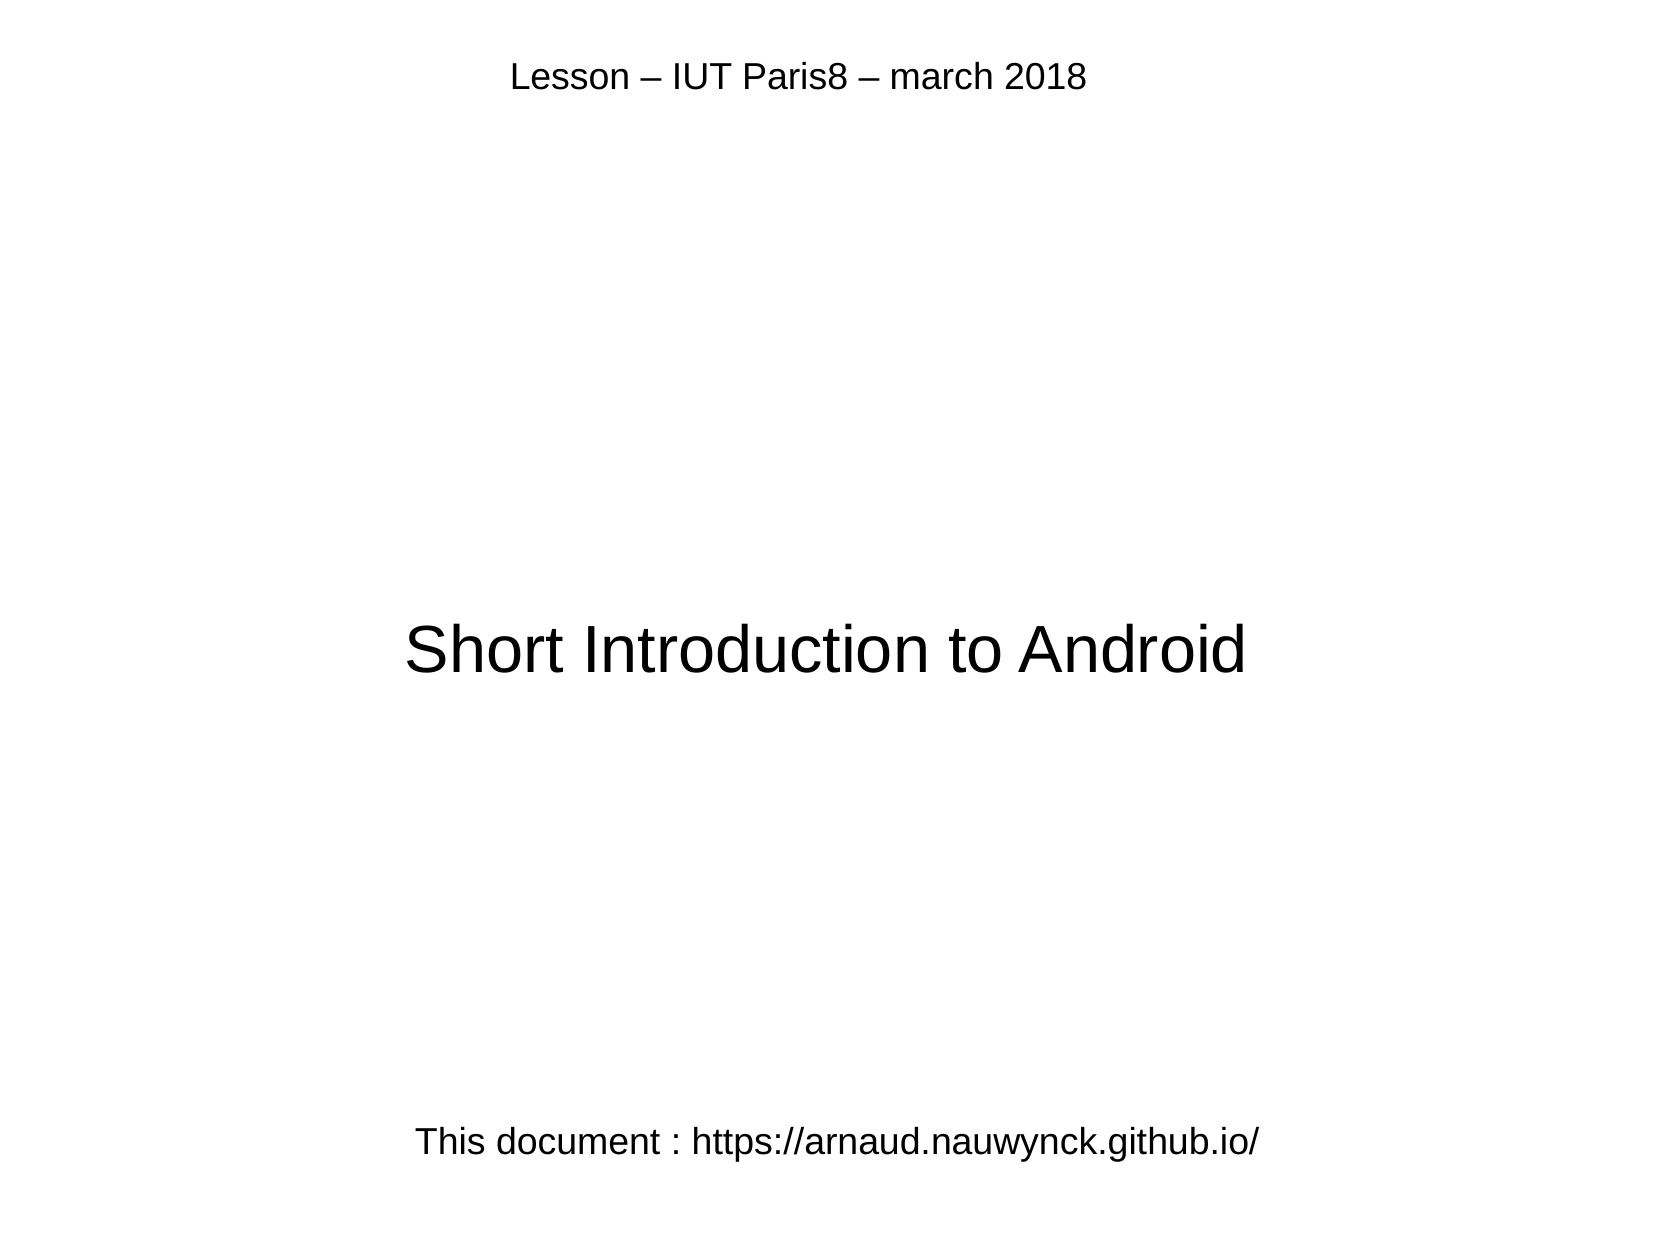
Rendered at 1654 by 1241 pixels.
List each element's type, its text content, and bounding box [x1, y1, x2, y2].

subtitle Short Introduction to Android [82, 290, 1571, 1010]
text_box This document : https://arnaud.nauwynck.github.io/ [400, 1113, 1276, 1171]
text_box Lesson – IUT Paris8 – march 2018 [495, 48, 1103, 106]
